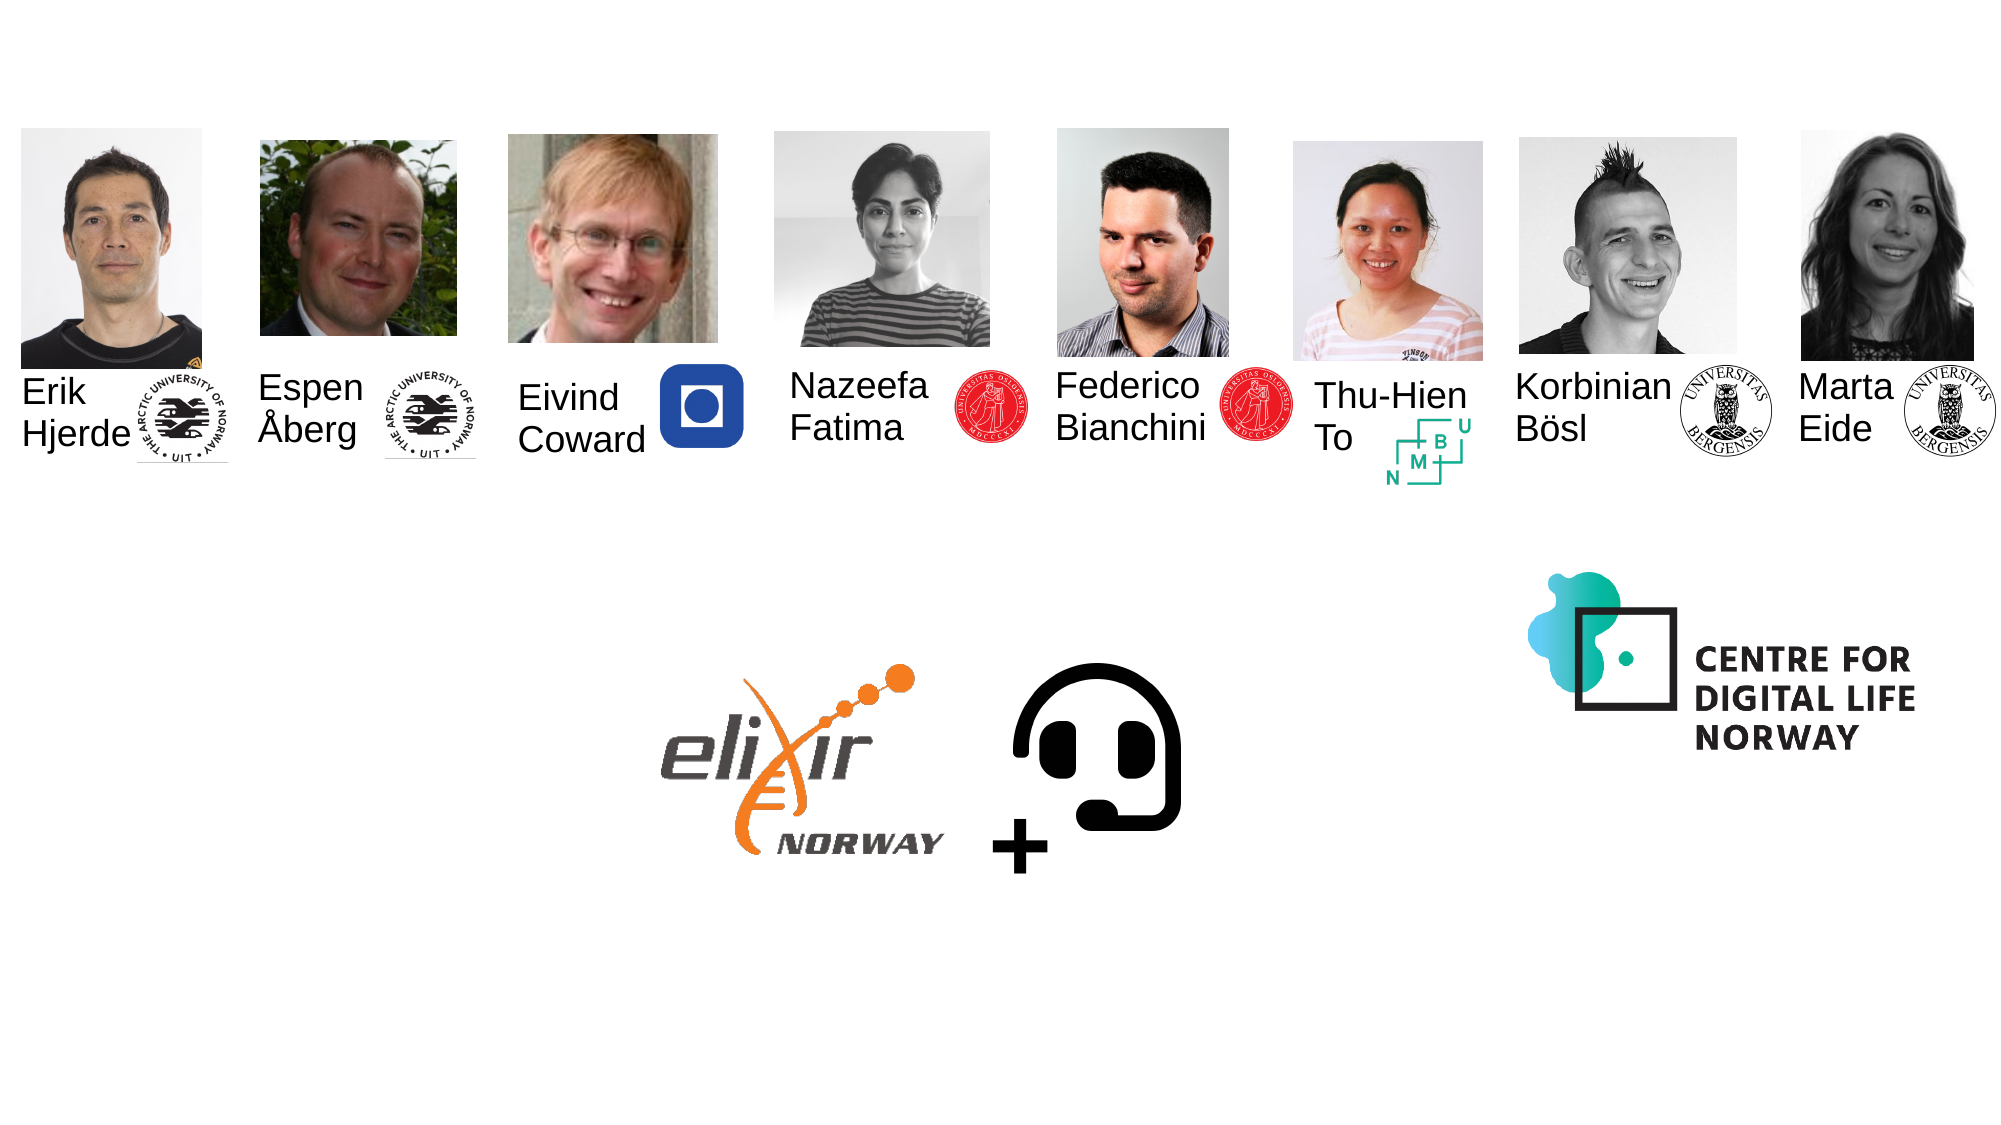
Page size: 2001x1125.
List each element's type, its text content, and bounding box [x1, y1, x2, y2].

picture [1293, 141, 1483, 361]
picture [1057, 128, 1229, 357]
picture [1383, 410, 1473, 493]
picture [260, 140, 457, 336]
picture [1216, 367, 1295, 441]
text_box Federico Bianchini [1040, 356, 1277, 498]
text_box Korbinian Bösl [1500, 358, 1737, 500]
text_box Thu-Hien To [1299, 367, 1536, 508]
picture [1801, 130, 2001, 476]
picture [508, 134, 718, 343]
picture [384, 371, 476, 459]
picture [774, 131, 990, 347]
text_box + [973, 758, 1063, 886]
text_box Nazeefa Fatima [774, 356, 1011, 498]
text_box Marta Eide [1783, 358, 2001, 500]
picture [1528, 572, 1920, 756]
picture [656, 364, 746, 448]
text_box Eivind Coward [503, 368, 740, 510]
picture [1013, 663, 1181, 831]
picture [136, 374, 228, 463]
text_box Erik Hjerde [6, 362, 244, 504]
text_box Espen Åberg [243, 359, 480, 501]
picture [1519, 137, 1793, 476]
picture [1011, 370, 1030, 444]
picture [21, 128, 202, 362]
picture [661, 664, 945, 855]
